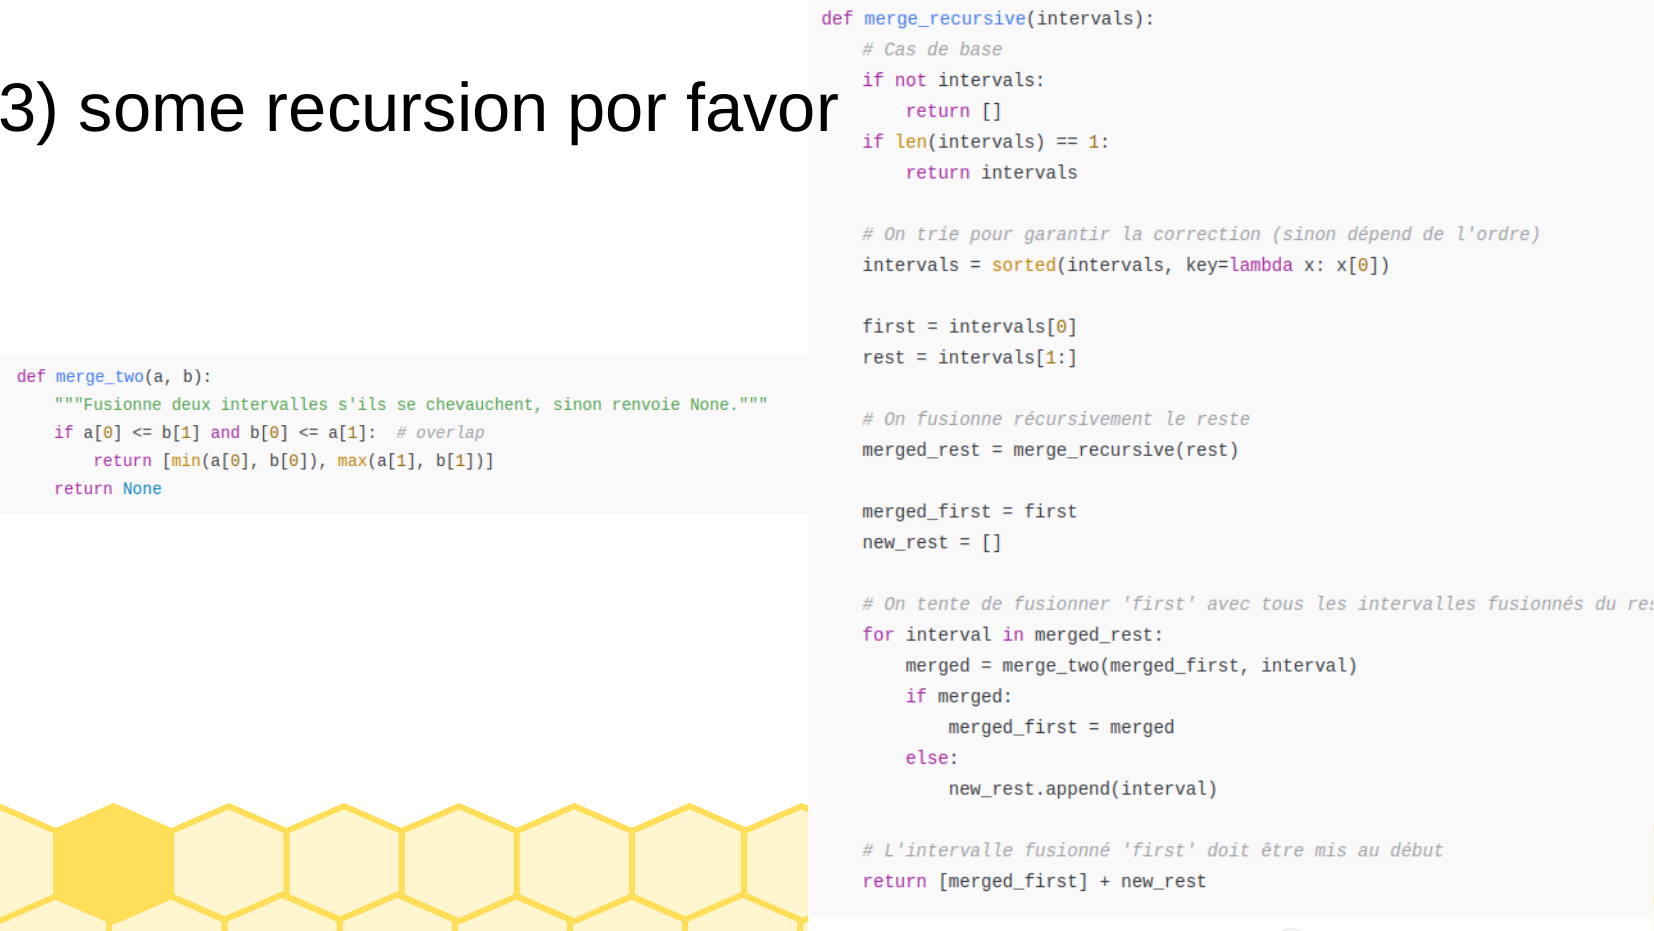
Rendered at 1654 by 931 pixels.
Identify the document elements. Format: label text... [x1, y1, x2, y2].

title 3) some recursion por favor [0, 29, 1164, 185]
picture [0, 0, 1654, 931]
